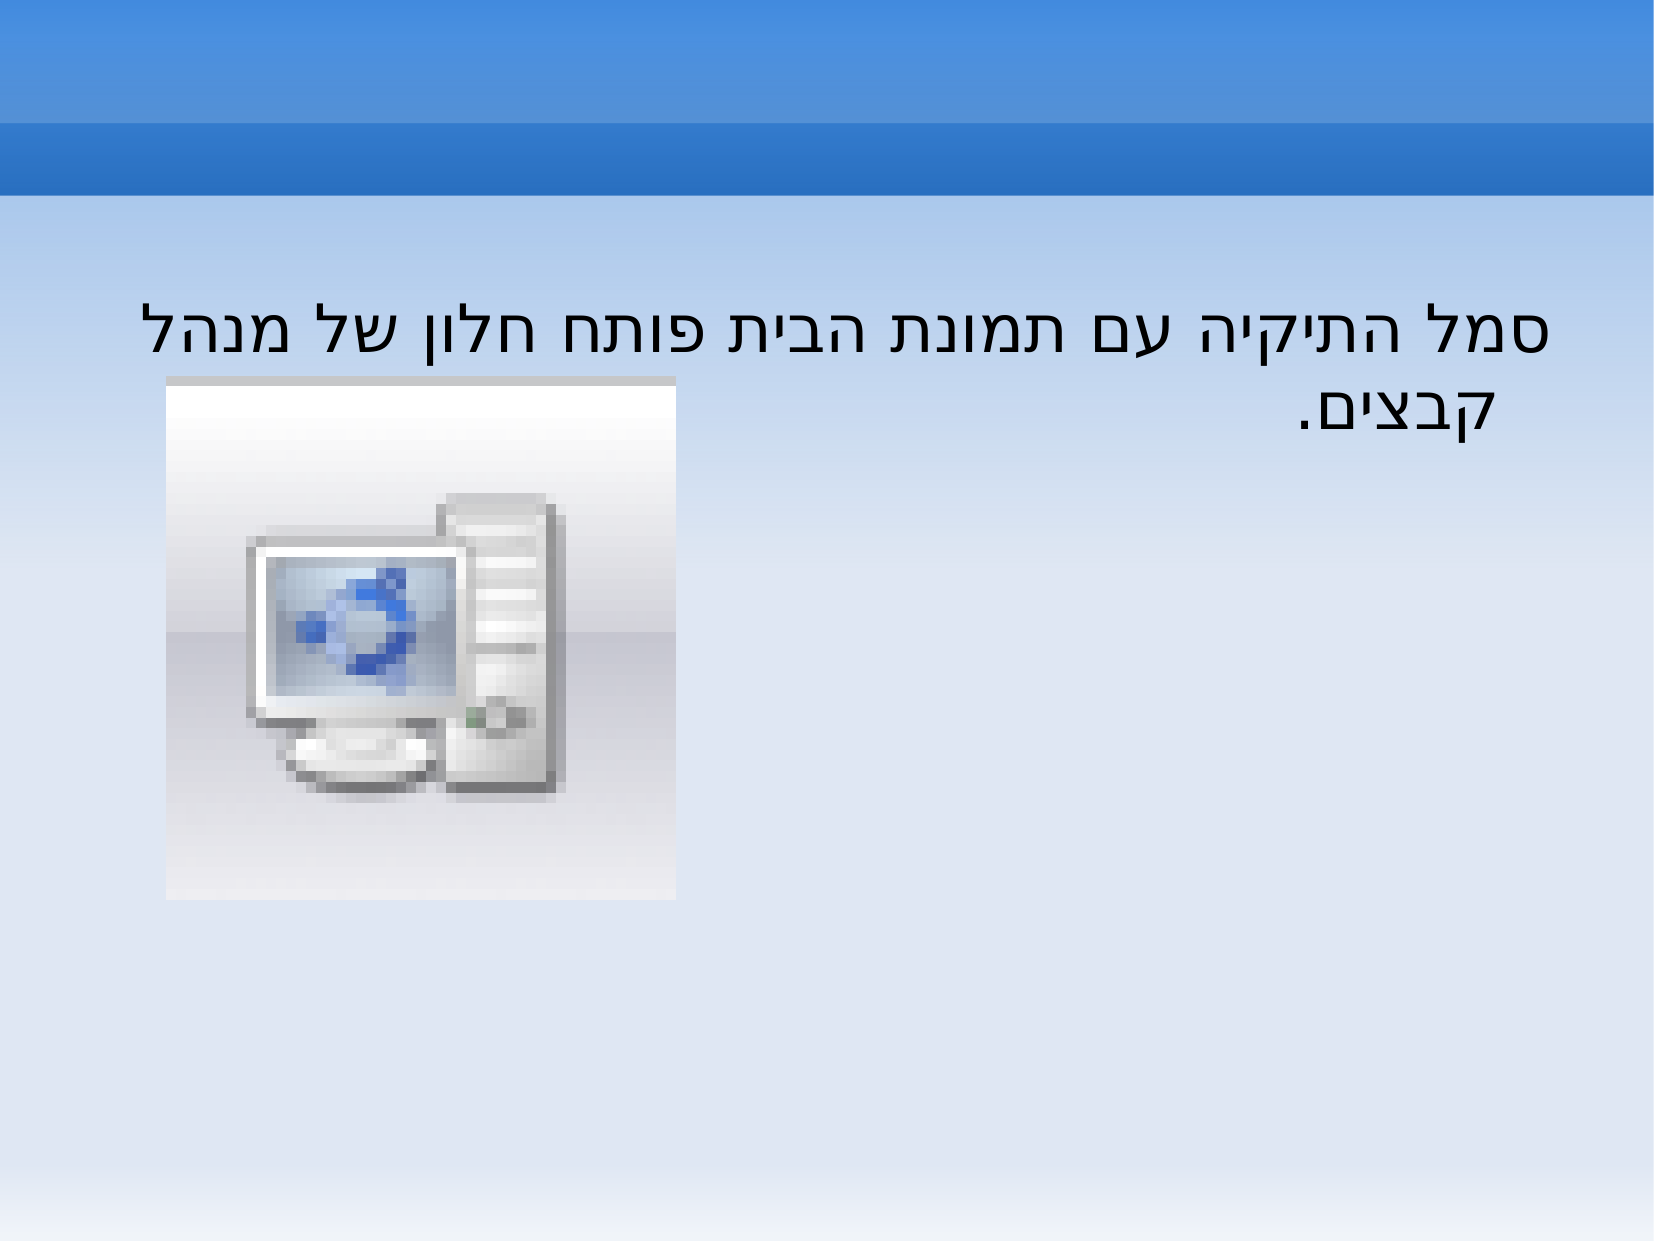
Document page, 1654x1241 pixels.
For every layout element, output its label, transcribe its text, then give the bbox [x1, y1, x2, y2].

list סמל התיקיה עם תמונת הבית פותח חלון של מנהל קבצים. [845, 290, 1572, 1094]
picture [0, 0, 1654, 1241]
